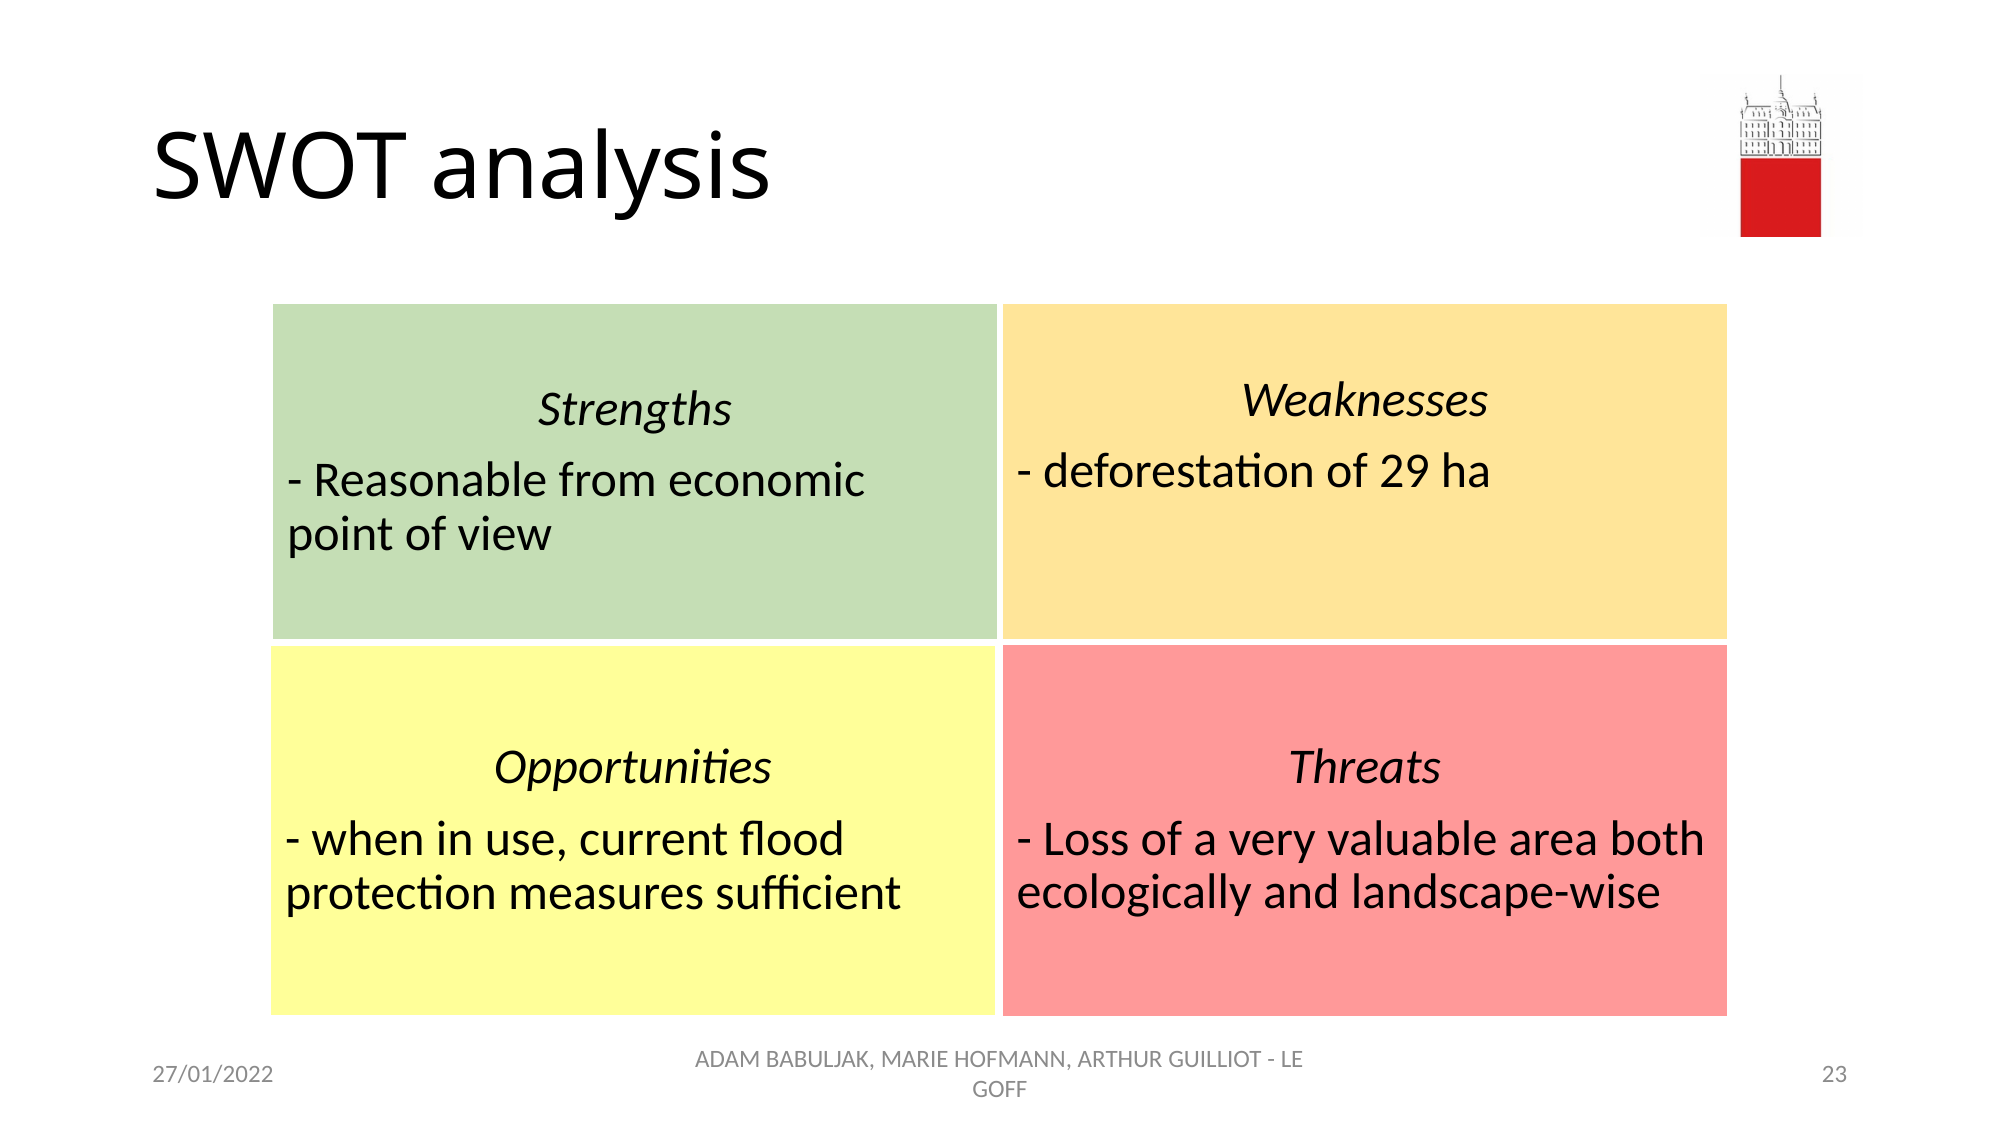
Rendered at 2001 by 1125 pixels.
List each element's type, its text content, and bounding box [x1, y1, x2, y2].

text_box Weaknesses - deforestation of 29 ha [1001, 303, 1728, 640]
slide_number 2 [1412, 1042, 1863, 1103]
slide_number 27/01/2022 [137, 1042, 588, 1103]
footer ADAM BABULJAK, MARIE HOFMANN, ARTHUR GUILLIOT - LE GOFF [662, 1042, 1338, 1103]
text_box Strengths - Reasonable from economic point of view [272, 303, 999, 640]
text_box Opportunities - when in use, current flood protection measures sufficient [270, 644, 996, 1016]
title SWOT analysis [137, 59, 1863, 278]
text_box Threats - Loss of a very valuable area both ecologically and landscape-wise [1001, 643, 1728, 1017]
